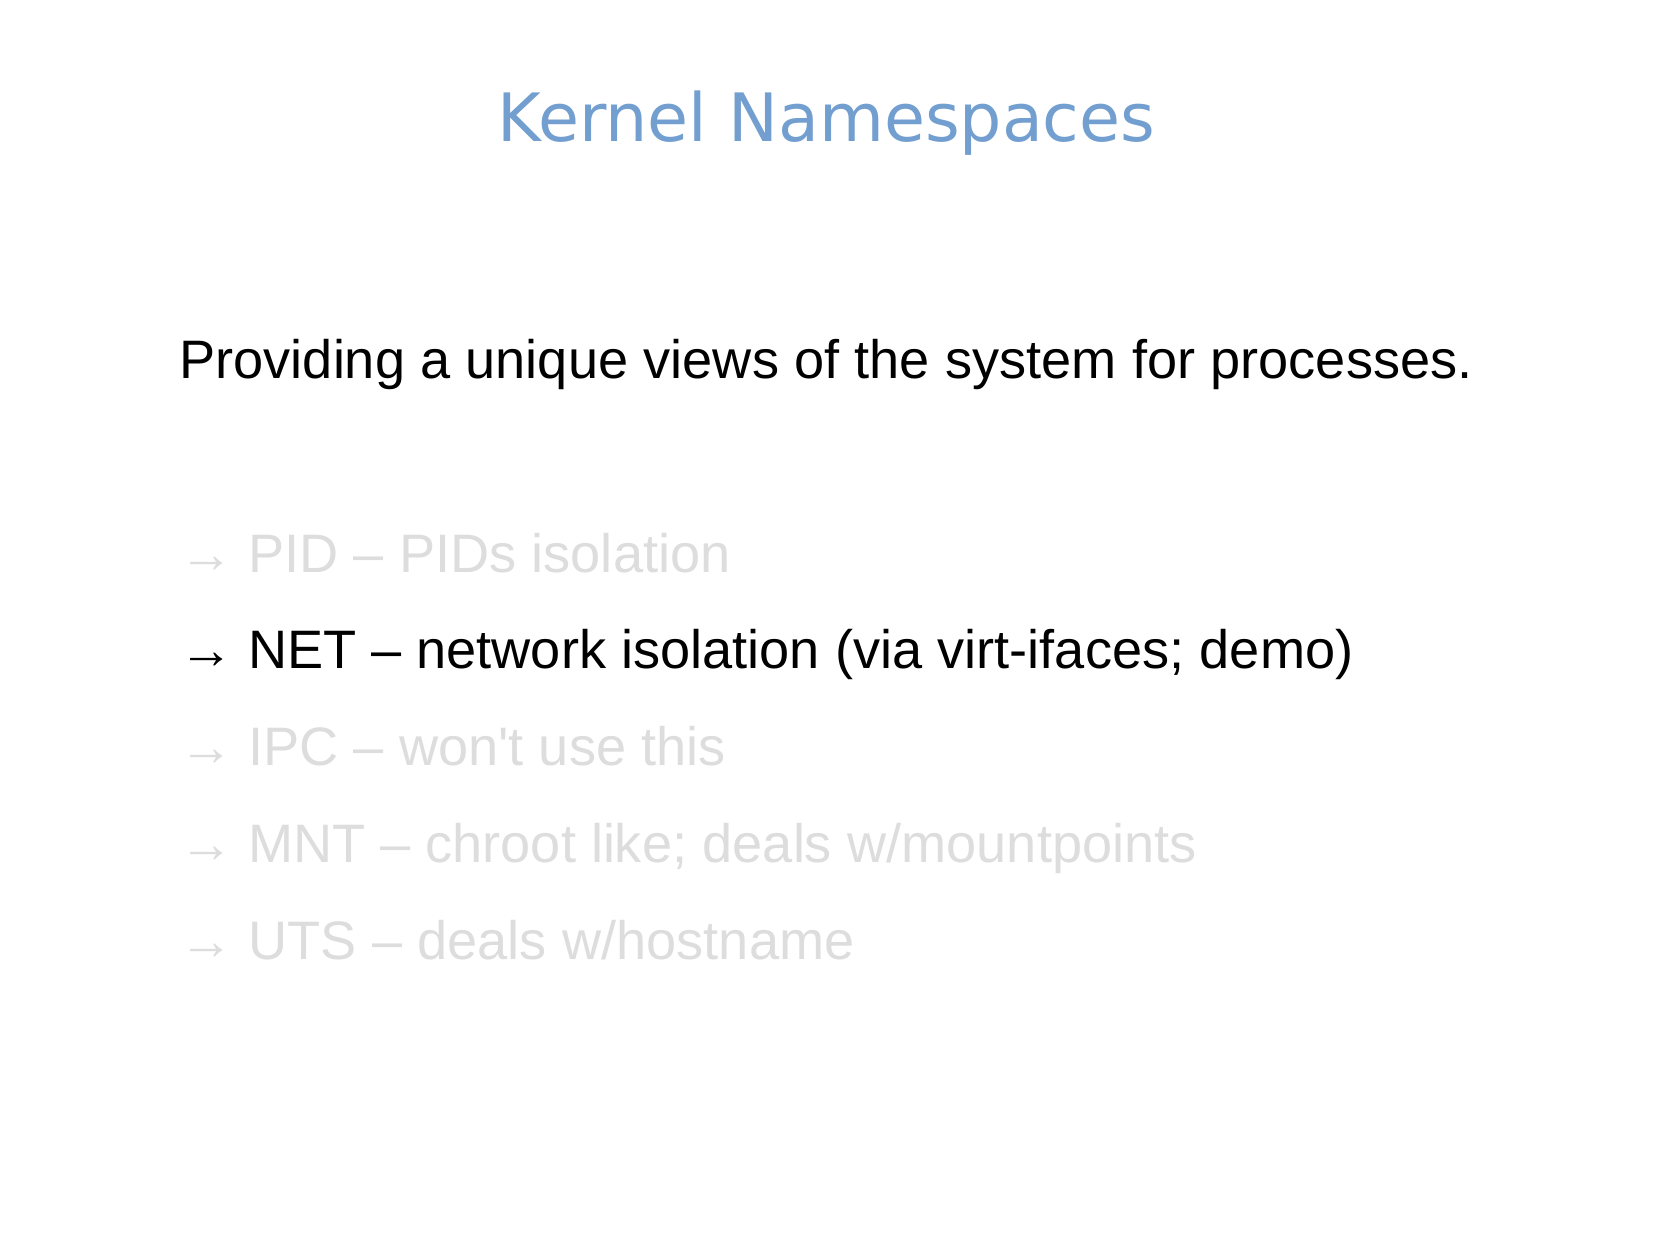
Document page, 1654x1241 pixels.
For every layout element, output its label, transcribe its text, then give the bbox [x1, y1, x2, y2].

text_box Providing a unique views of the system for processes. → PID – PIDs isolation → NET – network isolation (via virt-ifaces; demo) → IPC – won't use this → MNT – chroot like; deals w/mountpoints → UTS – deals w/hostname [164, 292, 1489, 949]
text_box Kernel Namespaces [482, 72, 1171, 166]
